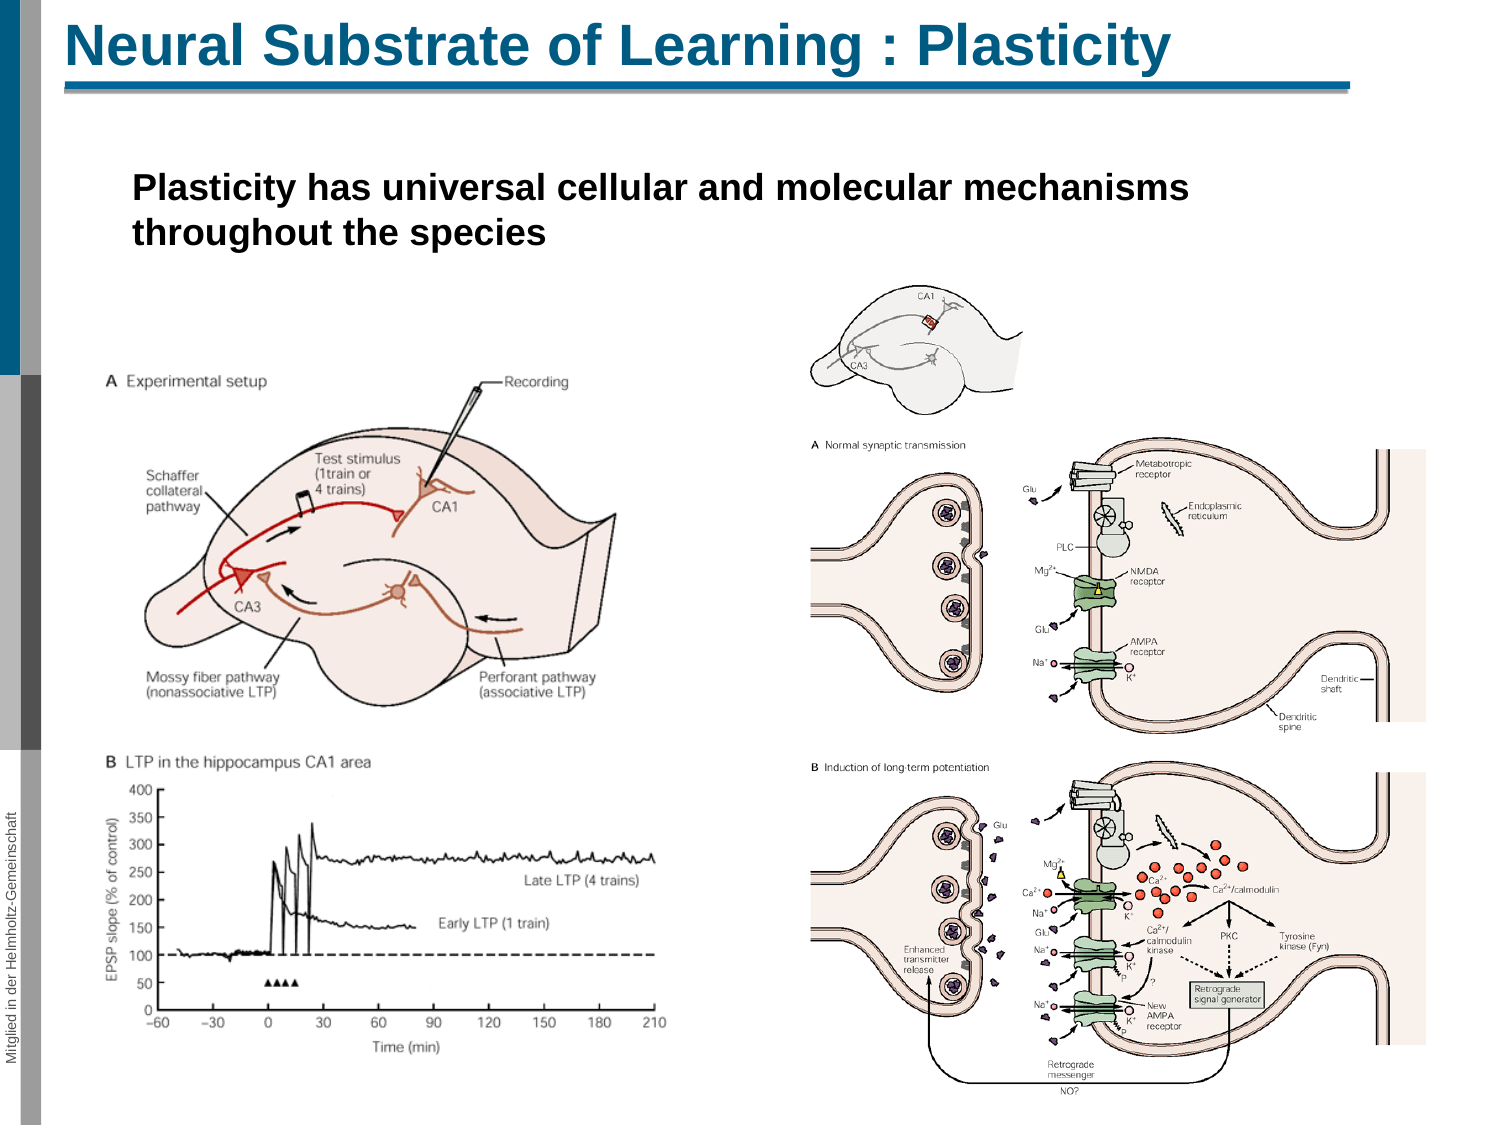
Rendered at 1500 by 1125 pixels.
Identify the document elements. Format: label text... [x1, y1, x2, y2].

text_box Neural Substrate of Learning : Plasticity [64, 7, 1440, 102]
picture [105, 374, 667, 1056]
text_box Plasticity has universal cellular and molecular mechanisms throughout the species [117, 155, 1358, 493]
picture [810, 285, 1426, 1096]
